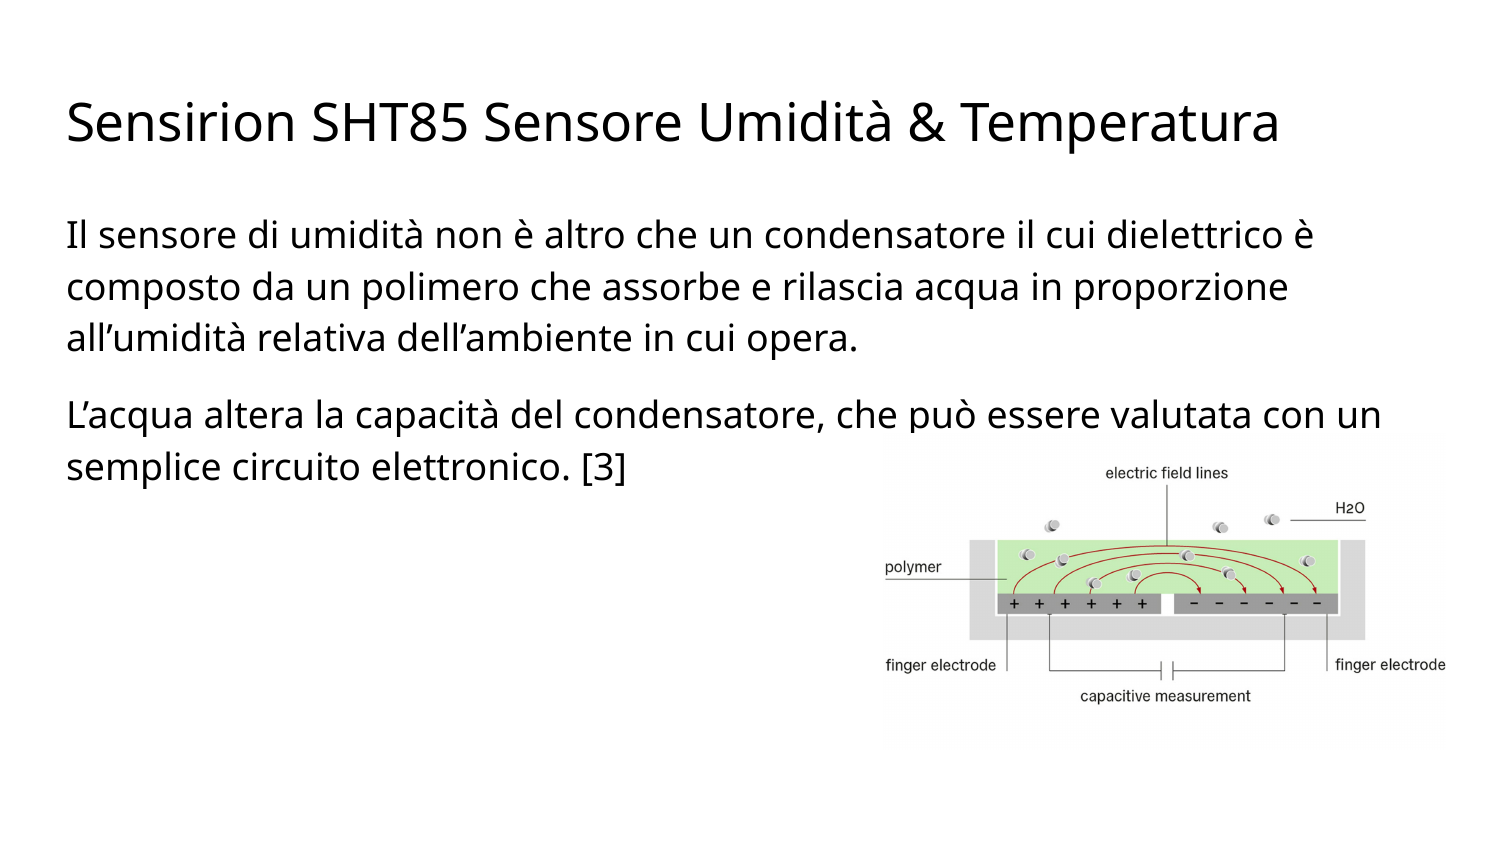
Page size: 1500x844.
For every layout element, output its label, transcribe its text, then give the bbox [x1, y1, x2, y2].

title Sensirion SHT85 Sensore Umidità & Temperatura [51, 72, 1449, 167]
list Il sensore di umidità non è altro che un condensatore il cui dielettrico è composto da un polimero che assorbe e rilascia acqua in proporzione all’umidità relativa dell’ambiente in cui opera. L’acqua altera la capacità del condensatore, che può essere valutata con un semplice circuito elettronico. [3] [51, 189, 1449, 750]
picture [883, 433, 1446, 750]
